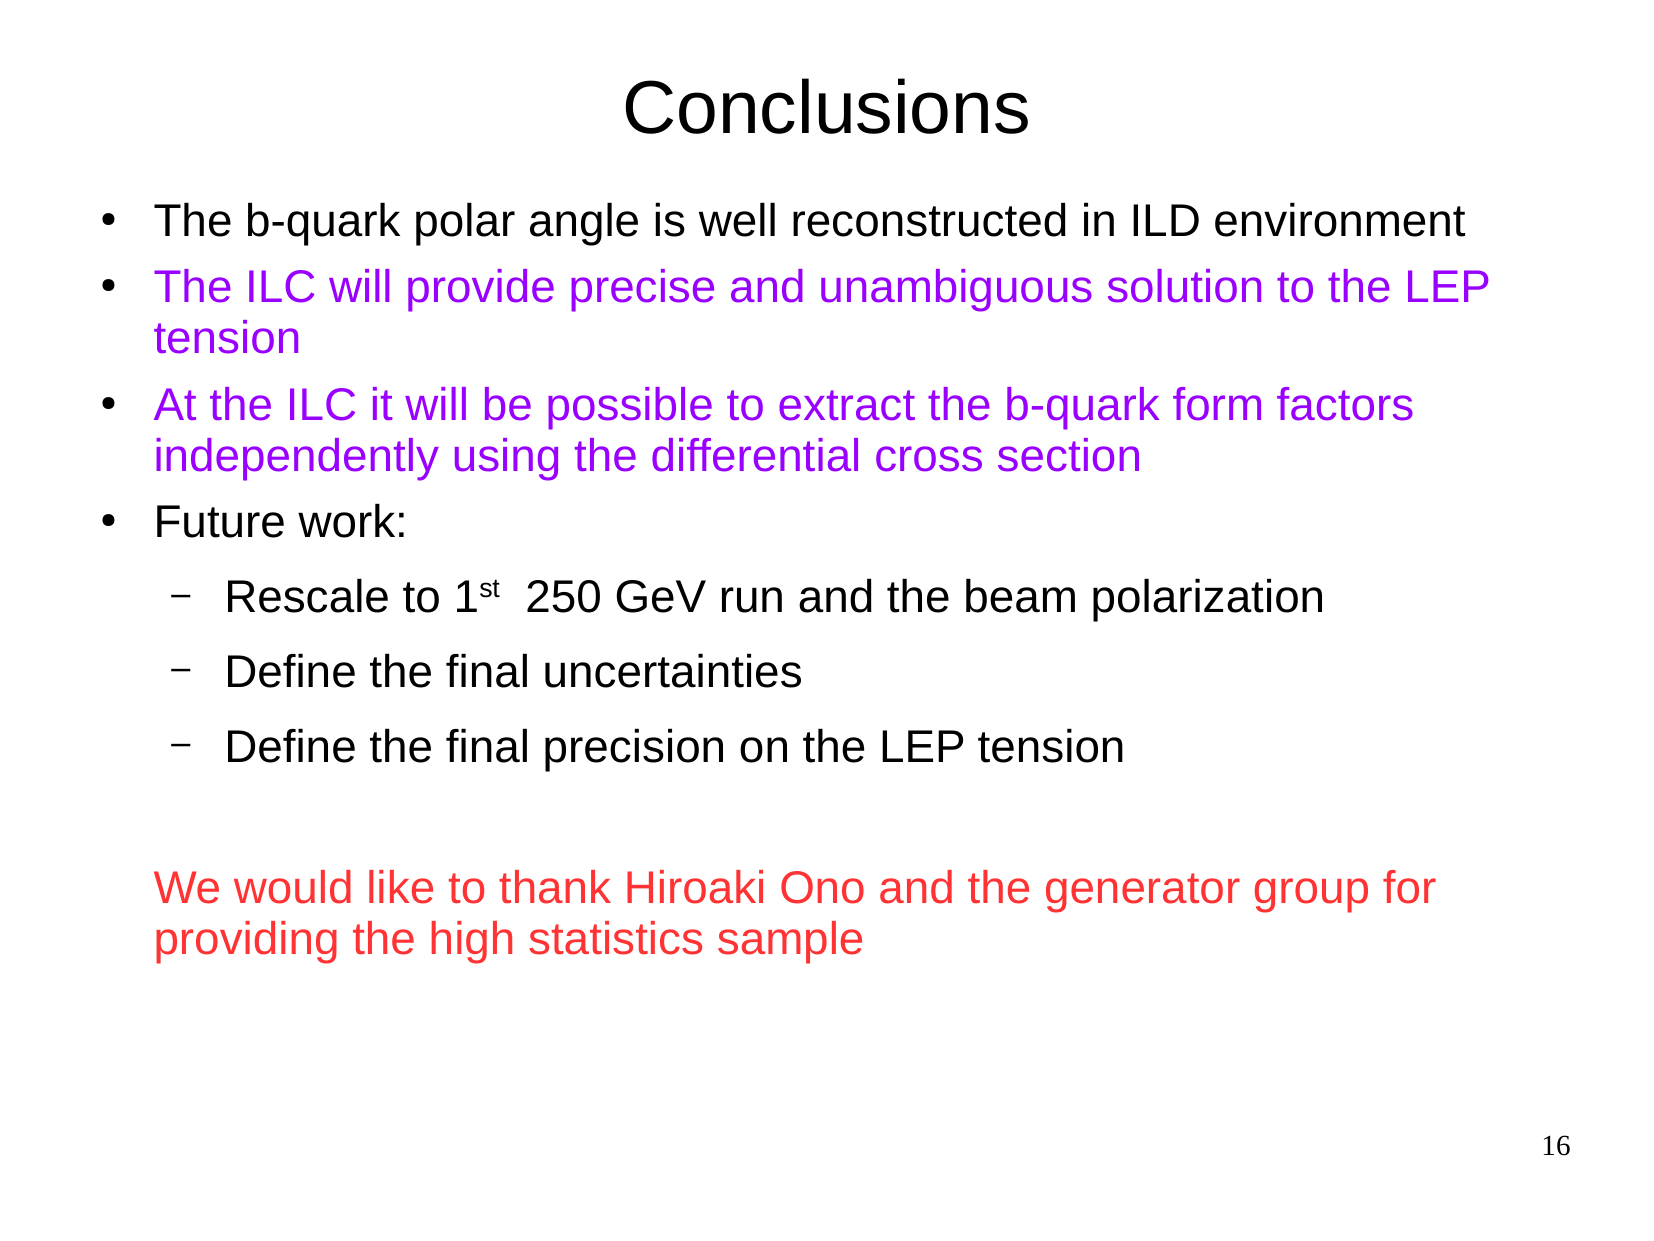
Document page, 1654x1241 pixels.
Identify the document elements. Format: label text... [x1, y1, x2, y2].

list The b-quark polar angle is well reconstructed in ILD environment The ILC will provide precise and unambiguous solution to the LEP tension At the ILC it will be possible to extract the b-quark form factors independently using the differential cross section Future work: Rescale to 1st 250 GeV run and the beam polarization Define the final uncertainties Define the final precision on the LEP tension We would like to thank Hiroaki Ono and the generator group for providing the high statistics sample [82, 195, 1571, 1171]
title Conclusions [82, 49, 1571, 166]
